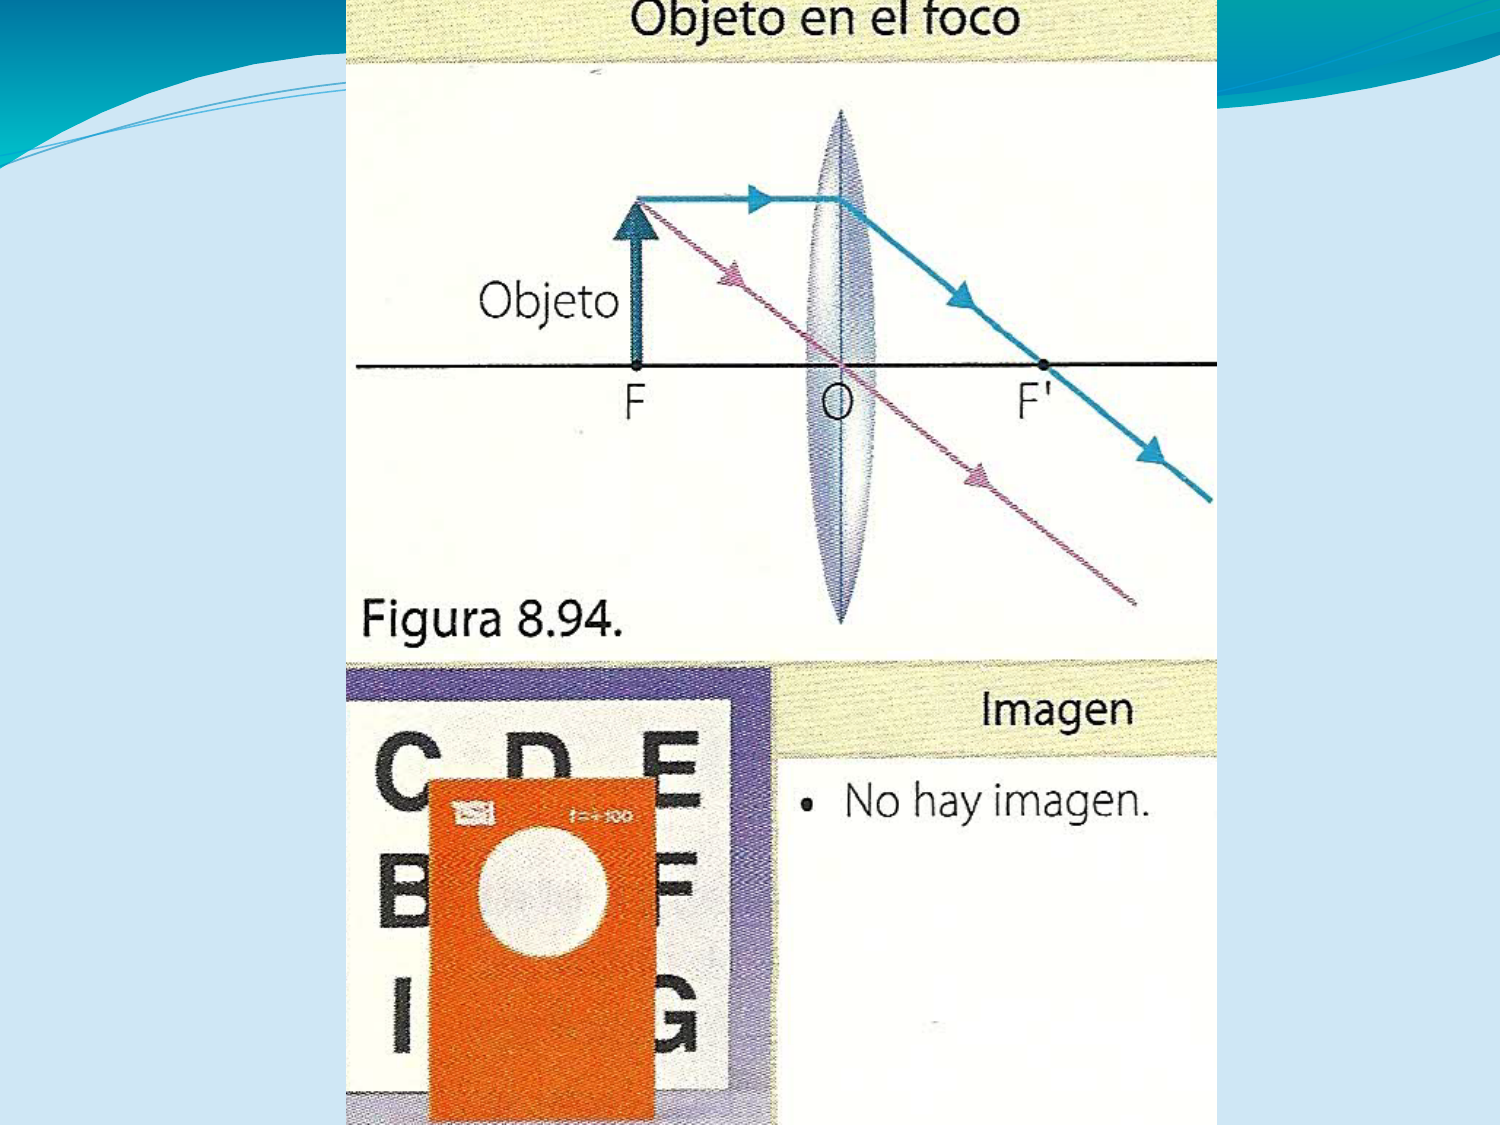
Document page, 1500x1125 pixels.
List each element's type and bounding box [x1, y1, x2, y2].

picture [340, 0, 1217, 1125]
